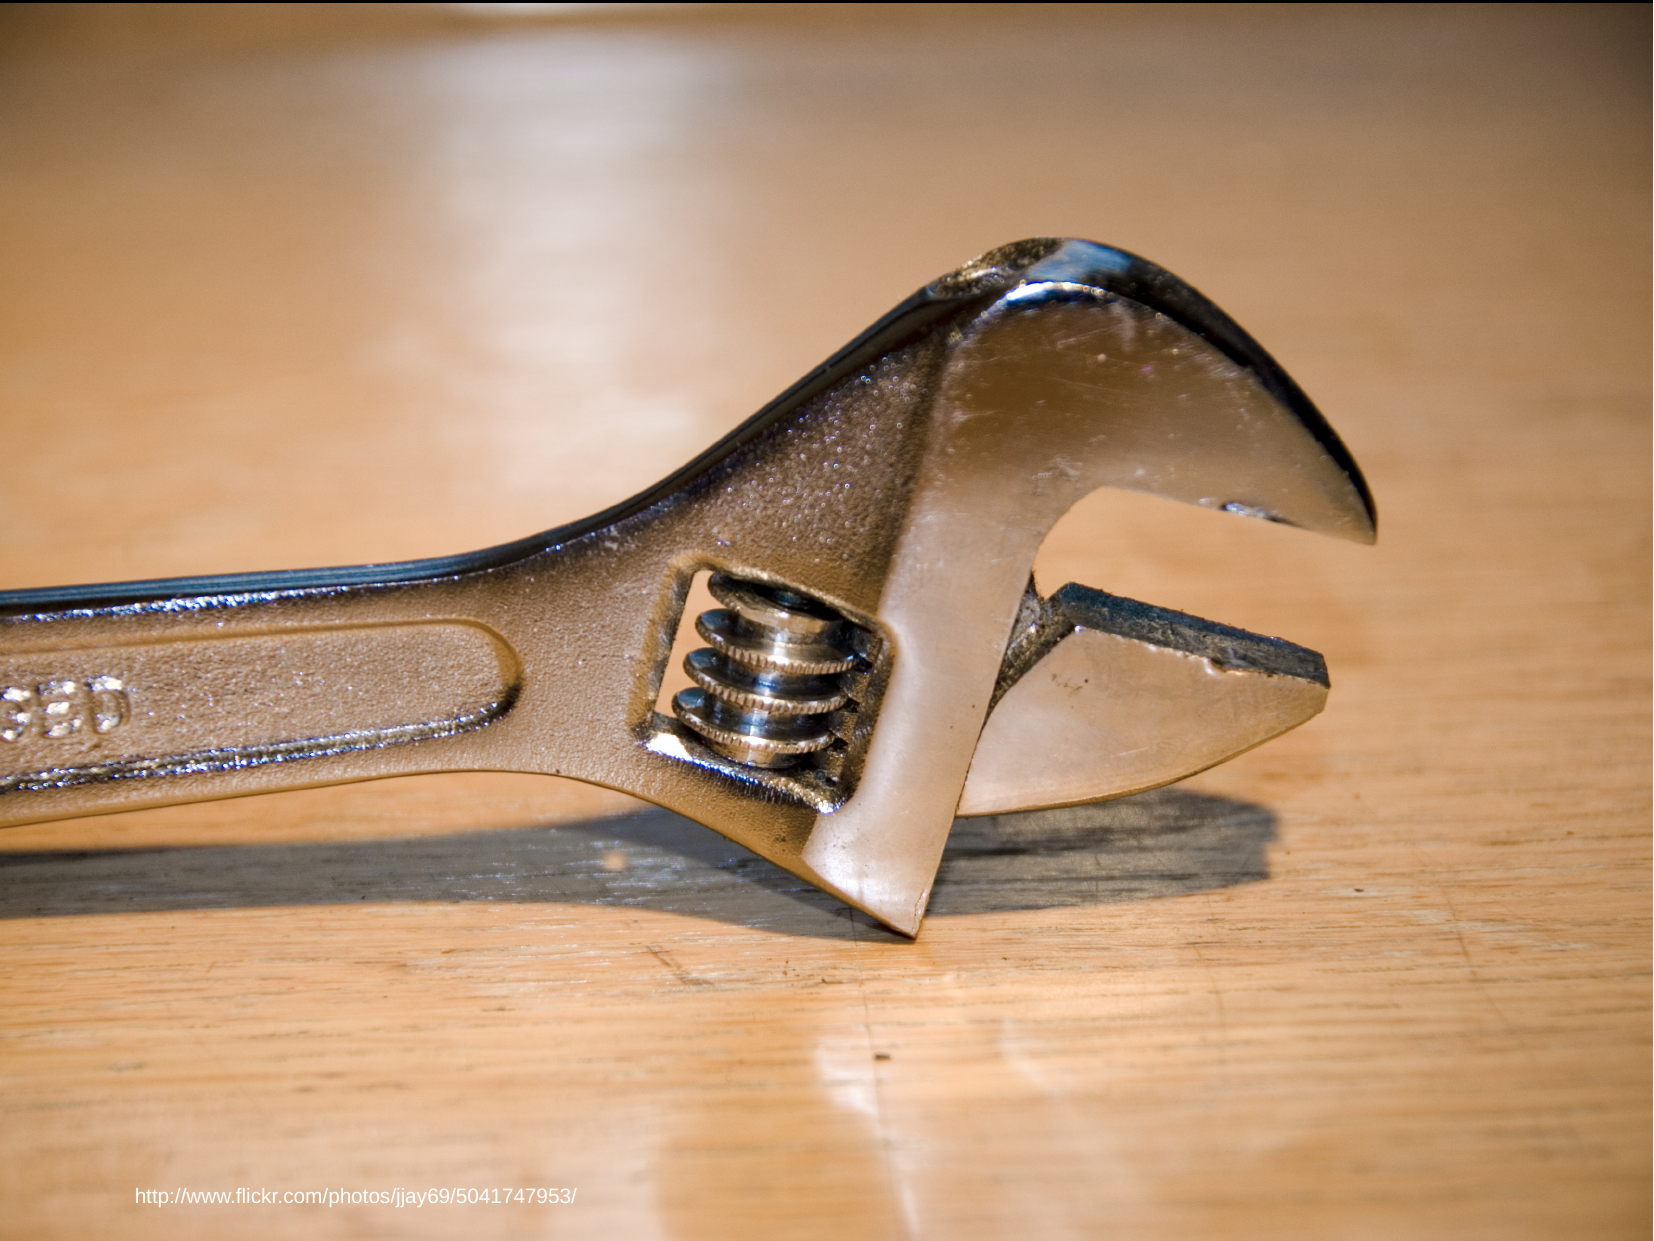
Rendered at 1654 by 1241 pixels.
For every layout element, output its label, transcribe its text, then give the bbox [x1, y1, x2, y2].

text_box http://www.flickr.com/photos/jjay69/5041747953/ [119, 1177, 689, 1216]
picture [0, 3, 1653, 1241]
